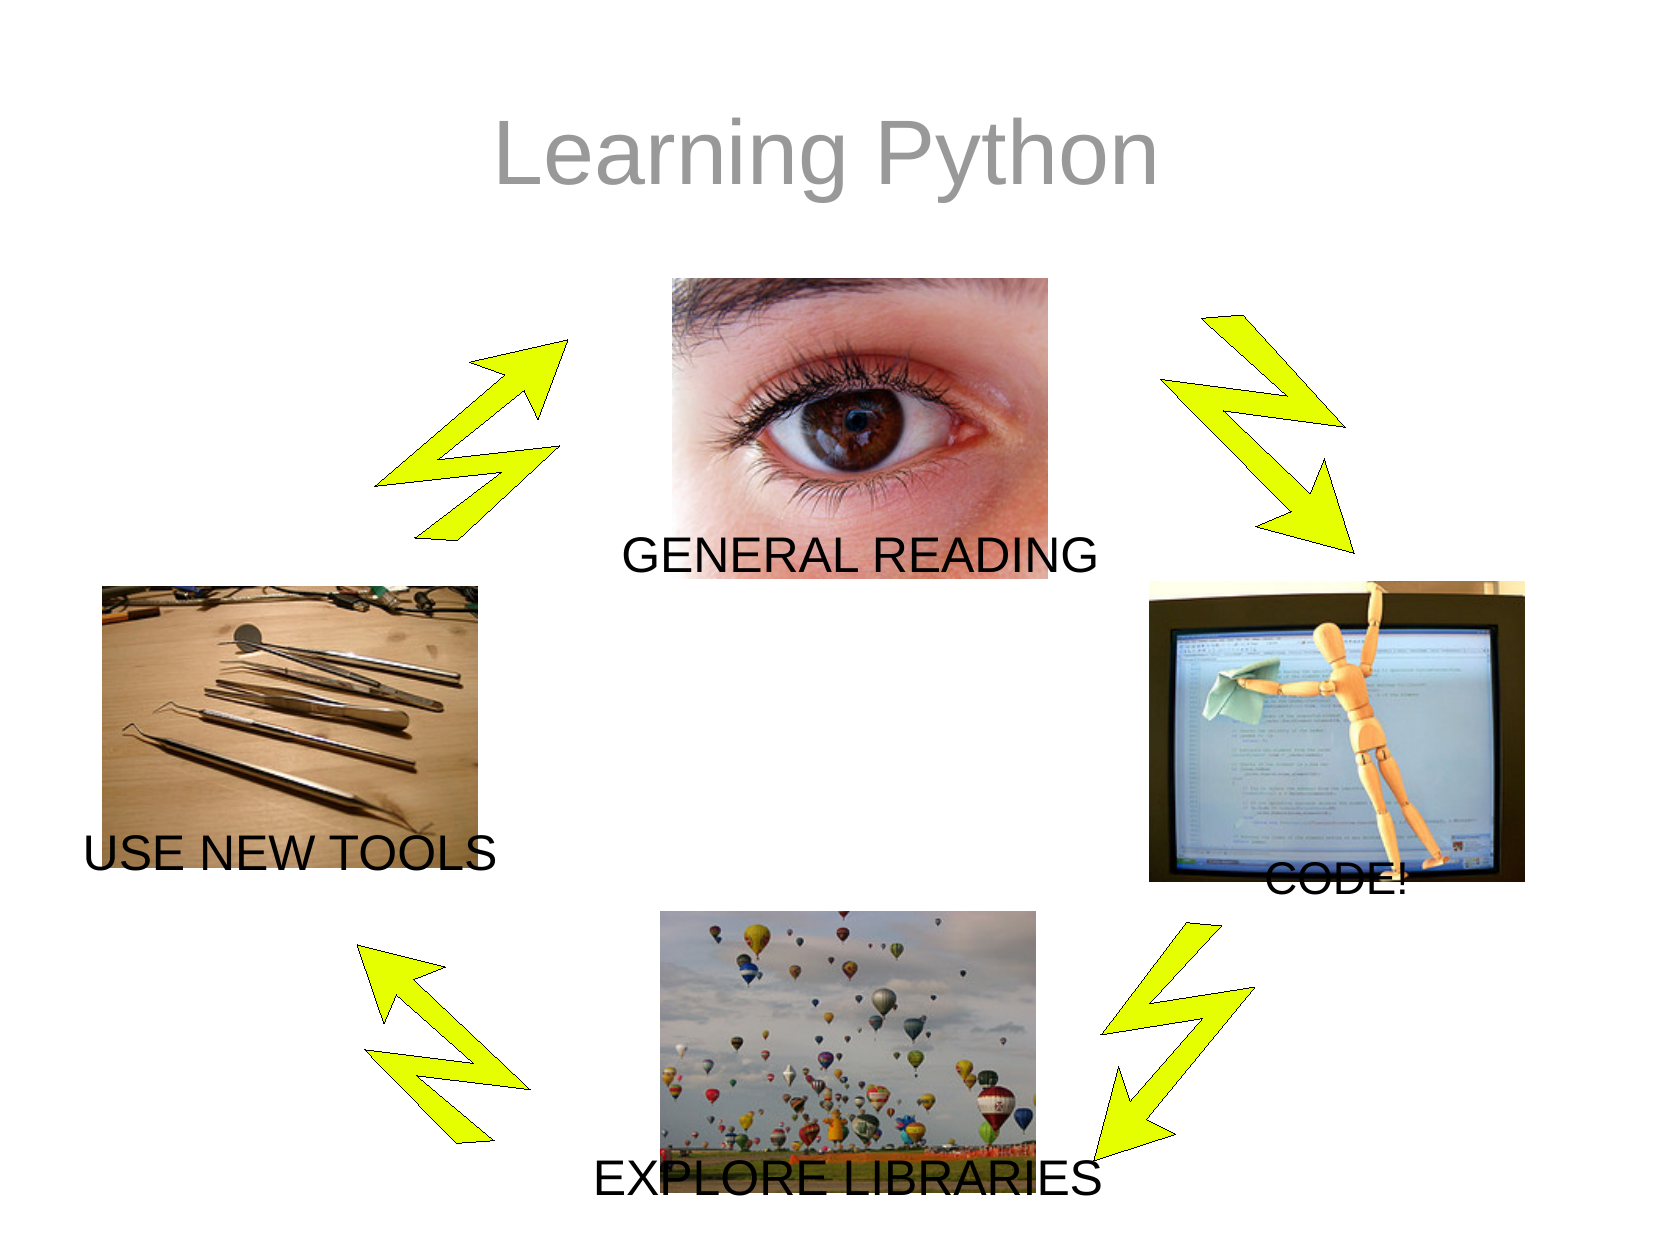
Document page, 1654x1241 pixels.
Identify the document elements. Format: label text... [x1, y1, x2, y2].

title Learning Python [82, 49, 1571, 257]
text_box [1160, 315, 1355, 554]
picture [660, 911, 1036, 1193]
text_box [1093, 922, 1255, 1161]
picture [1149, 581, 1525, 882]
text_box [374, 339, 568, 541]
picture [672, 278, 1048, 579]
text_box [357, 944, 531, 1144]
picture [102, 586, 478, 868]
